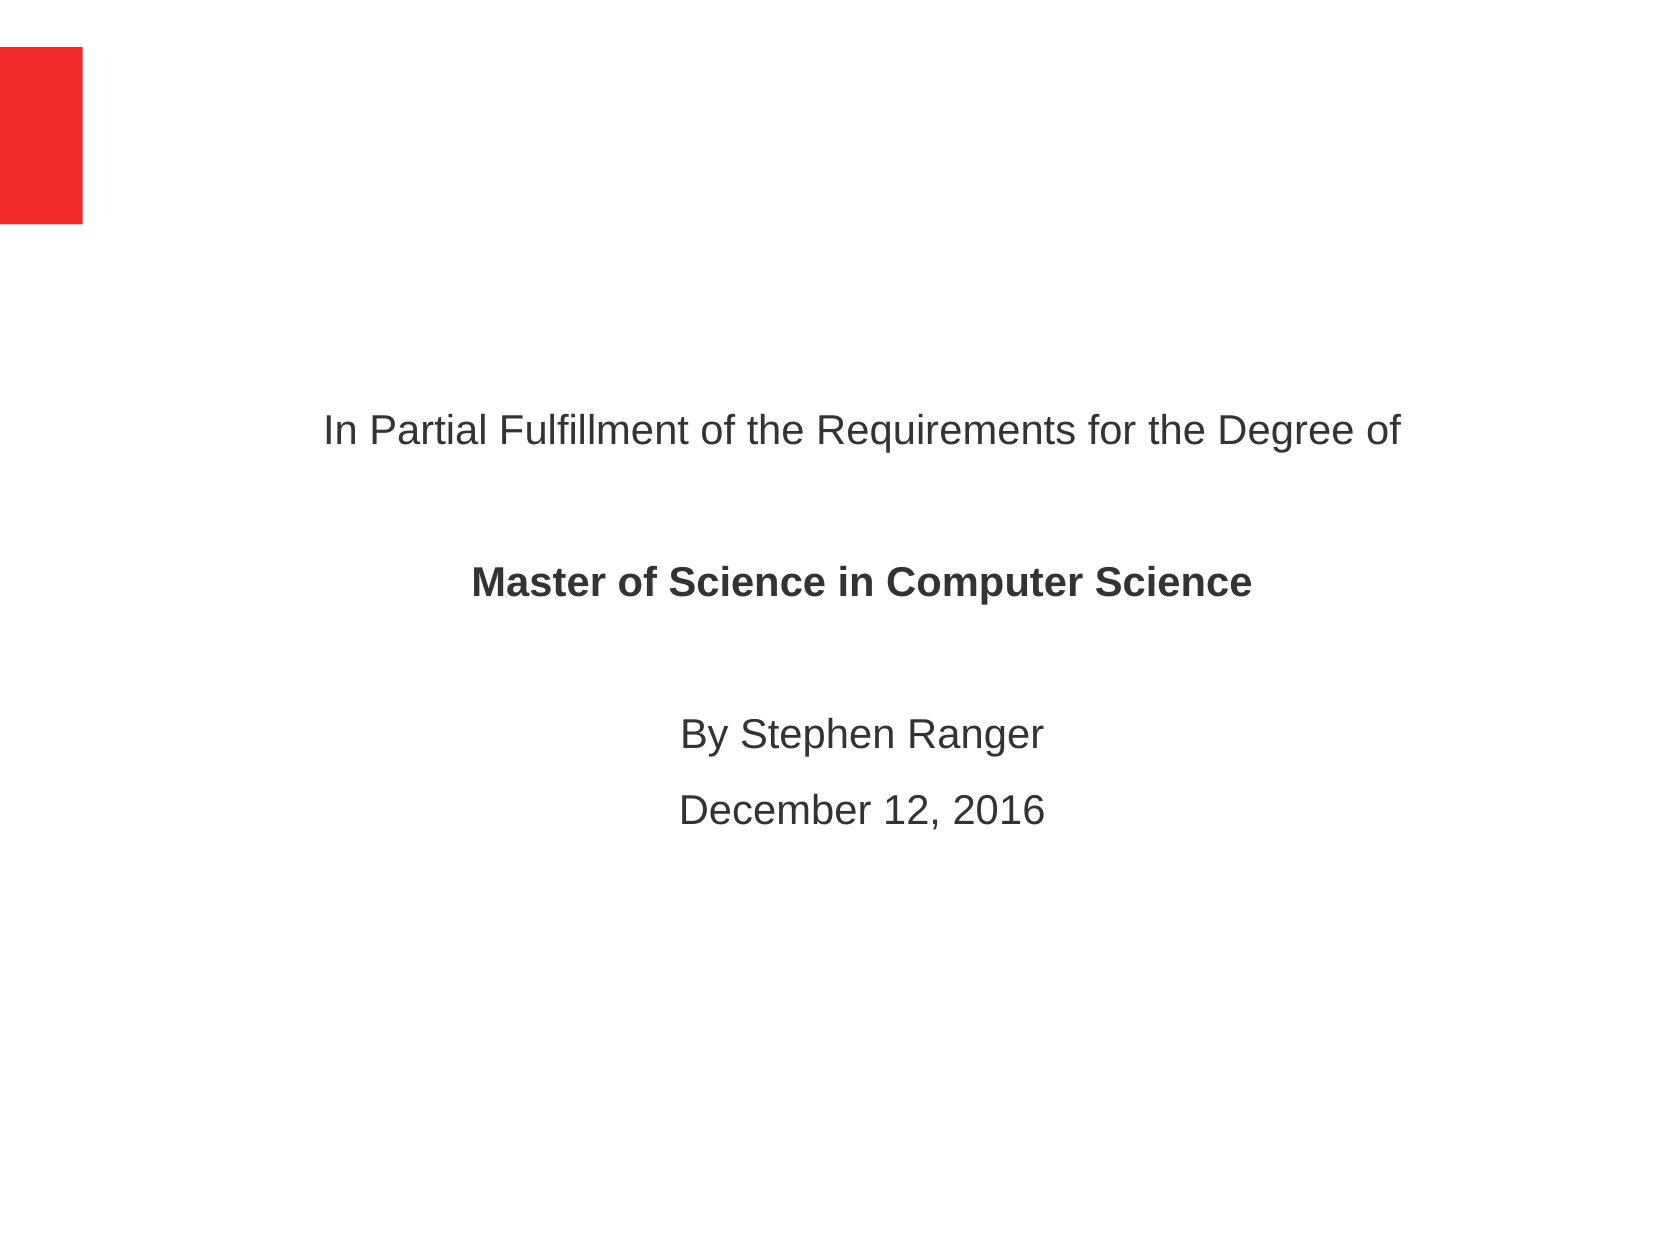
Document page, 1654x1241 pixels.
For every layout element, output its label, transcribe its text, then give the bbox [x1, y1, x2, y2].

list In Partial Fulfillment of the Requirements for the Degree of Master of Science in Computer Science By Stephen Ranger December 12, 2016 [118, 255, 1536, 1074]
